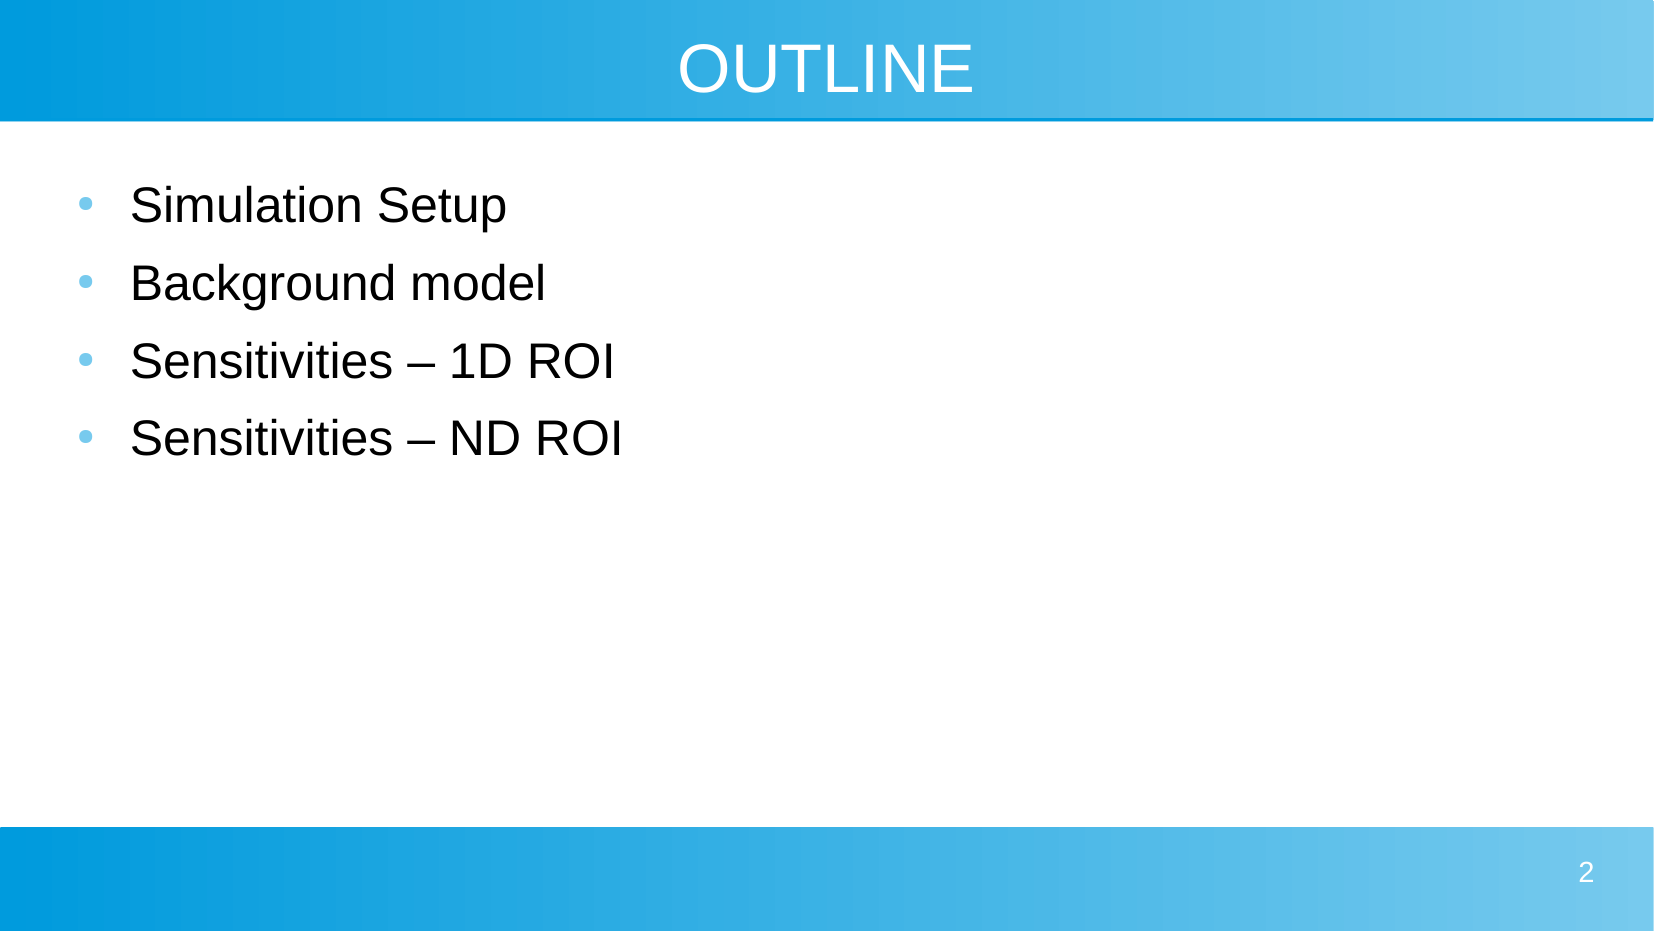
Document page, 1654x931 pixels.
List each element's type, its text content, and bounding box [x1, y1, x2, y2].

list Simulation Setup Background model Sensitivities – 1D ROI Sensitivities – ND ROI [59, 177, 1595, 768]
title OUTLINE [59, 29, 1595, 108]
